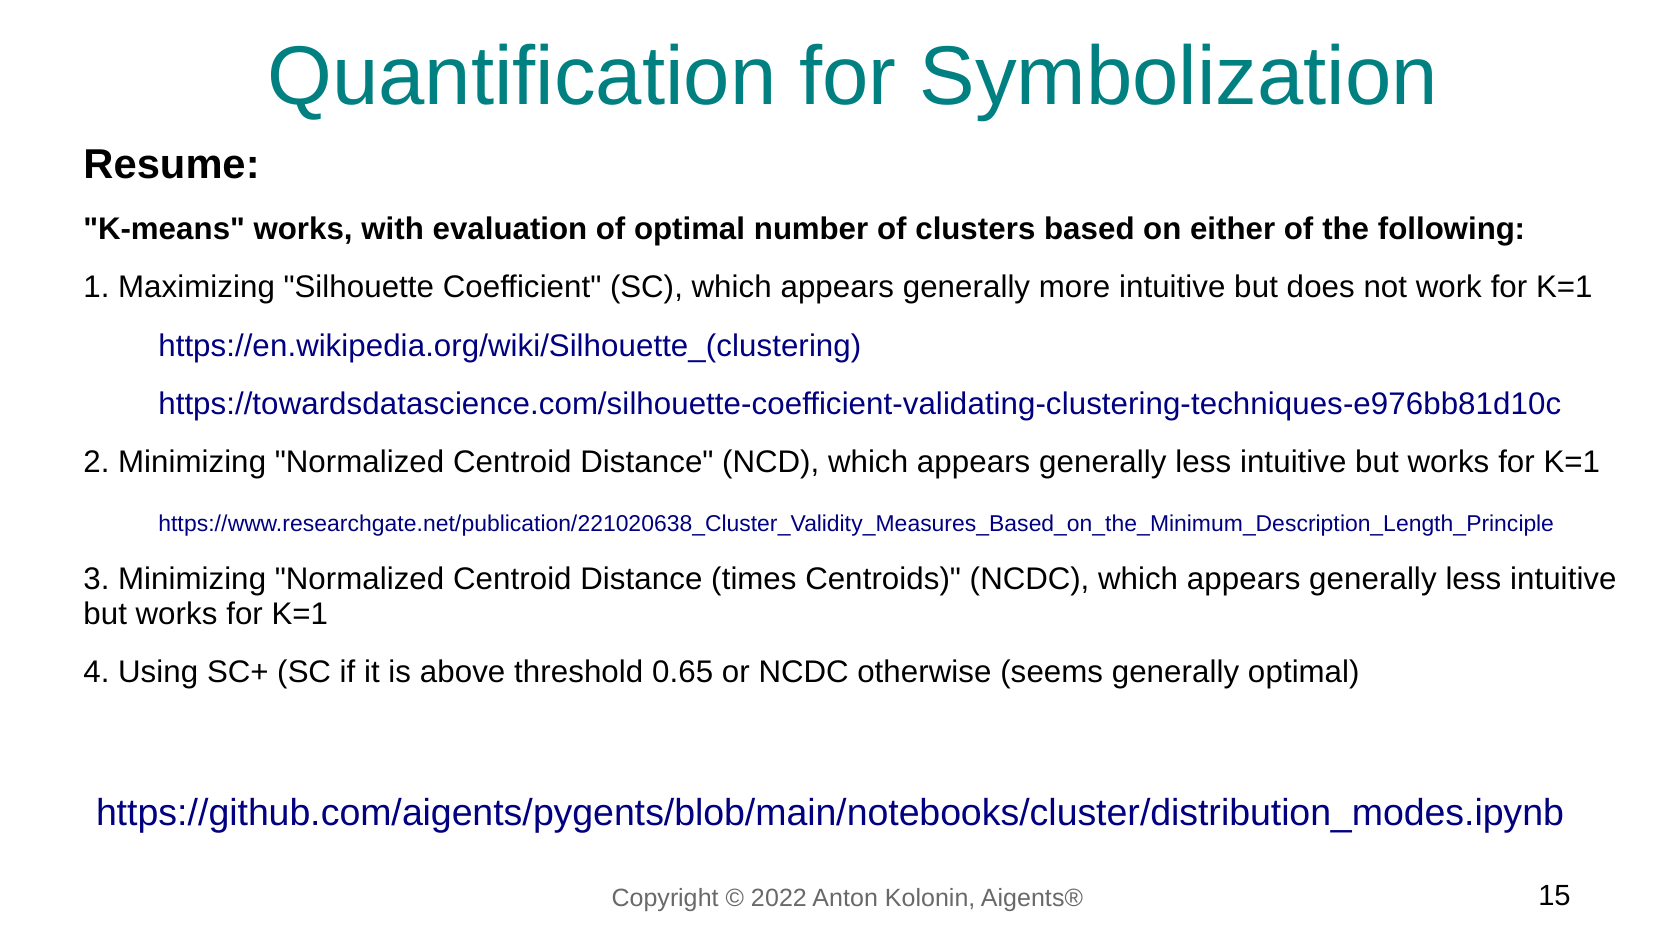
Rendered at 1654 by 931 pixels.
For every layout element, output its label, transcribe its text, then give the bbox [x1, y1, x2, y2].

text_box https://github.com/aigents/pygents/blob/main/notebooks/cluster/distribution_modes.ipynb [81, 784, 1580, 842]
text_box Resume: "K-means" works, with evaluation of optimal number of clusters based on either of the following: 1. Maximizing "Silhouette Coefficient" (SC), which appears generally more intuitive but does not work for K=1 https://en.wikipedia.org/wiki/Silhouette_(clustering) https://towardsdatascience.com/silhouette-coefficient-validating-clustering-techniques-e976bb81d10c 2. Minimizing "Normalized Centroid Distance" (NCD), which appears generally less intuitive but works for K=1 https://www.researchgate.net/publication/221020638_Cluster_Validity_Measures_Based_on_the_Minimum_Description_Length_Principle 3. Minimizing "Normalized Centroid Distance (times Centroids)" (NCDC), which appears generally less intuitive but works for K=1 4. Using SC+ (SC if it is above threshold 0.65 or NCDC otherwise (seems generally optimal) [68, 133, 1654, 766]
text_box Quantification for Symbolization [1, 7, 1654, 143]
